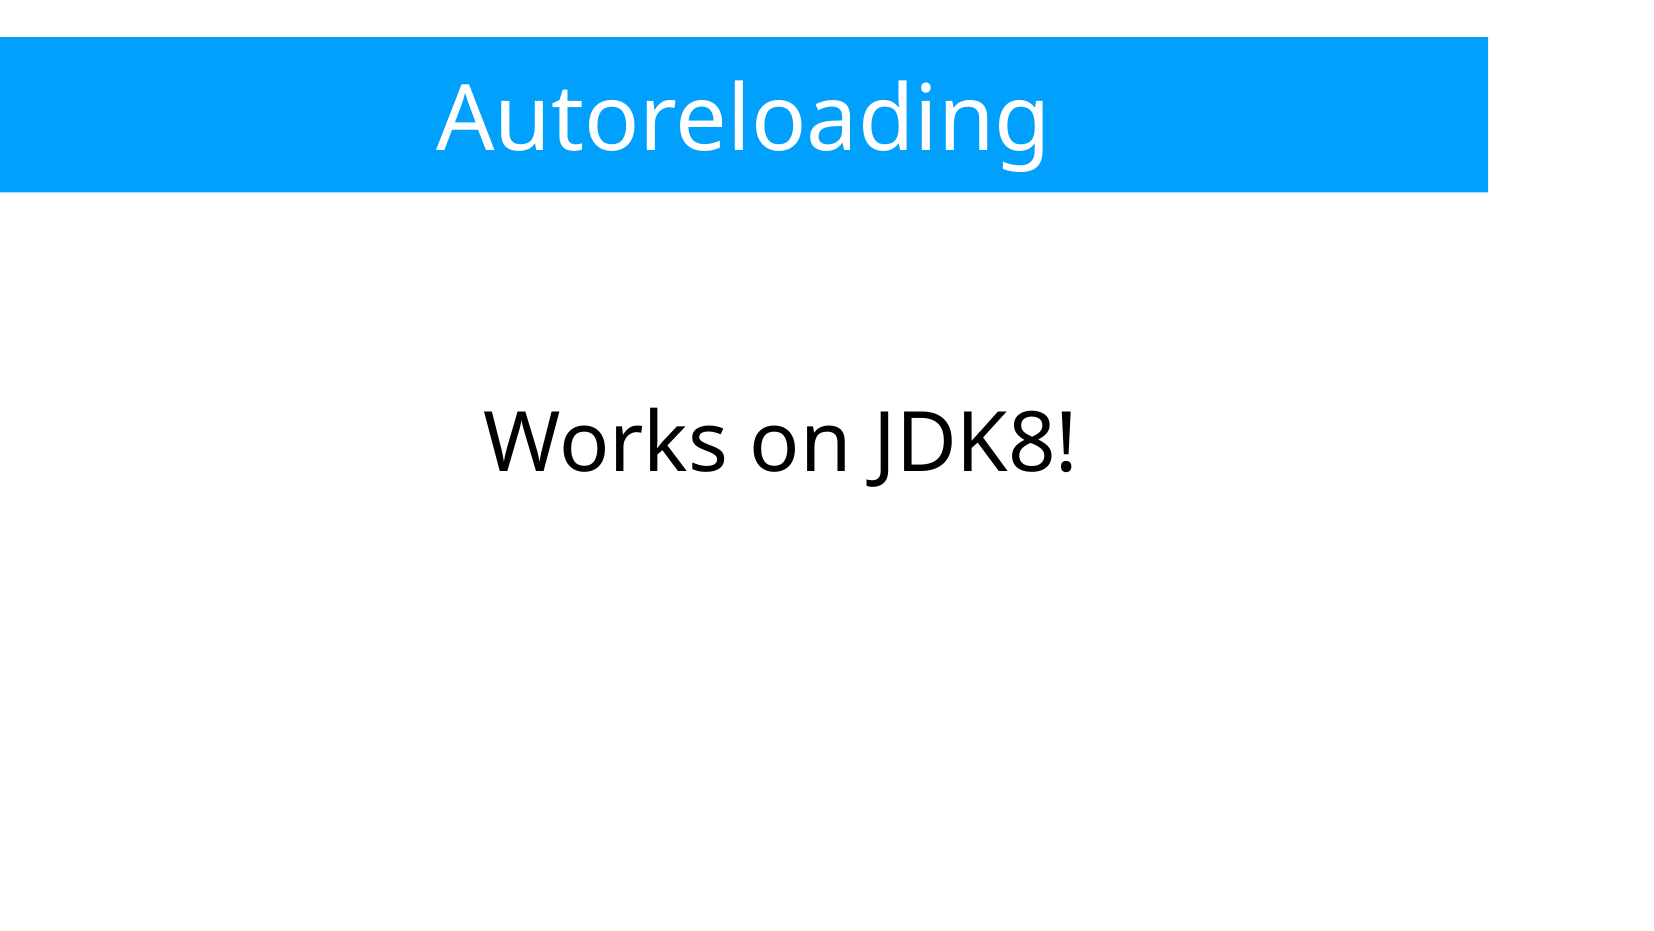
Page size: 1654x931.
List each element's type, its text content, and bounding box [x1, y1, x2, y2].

list Works on JDK8! [412, 382, 1216, 511]
title Autoreloading [0, 37, 1489, 193]
